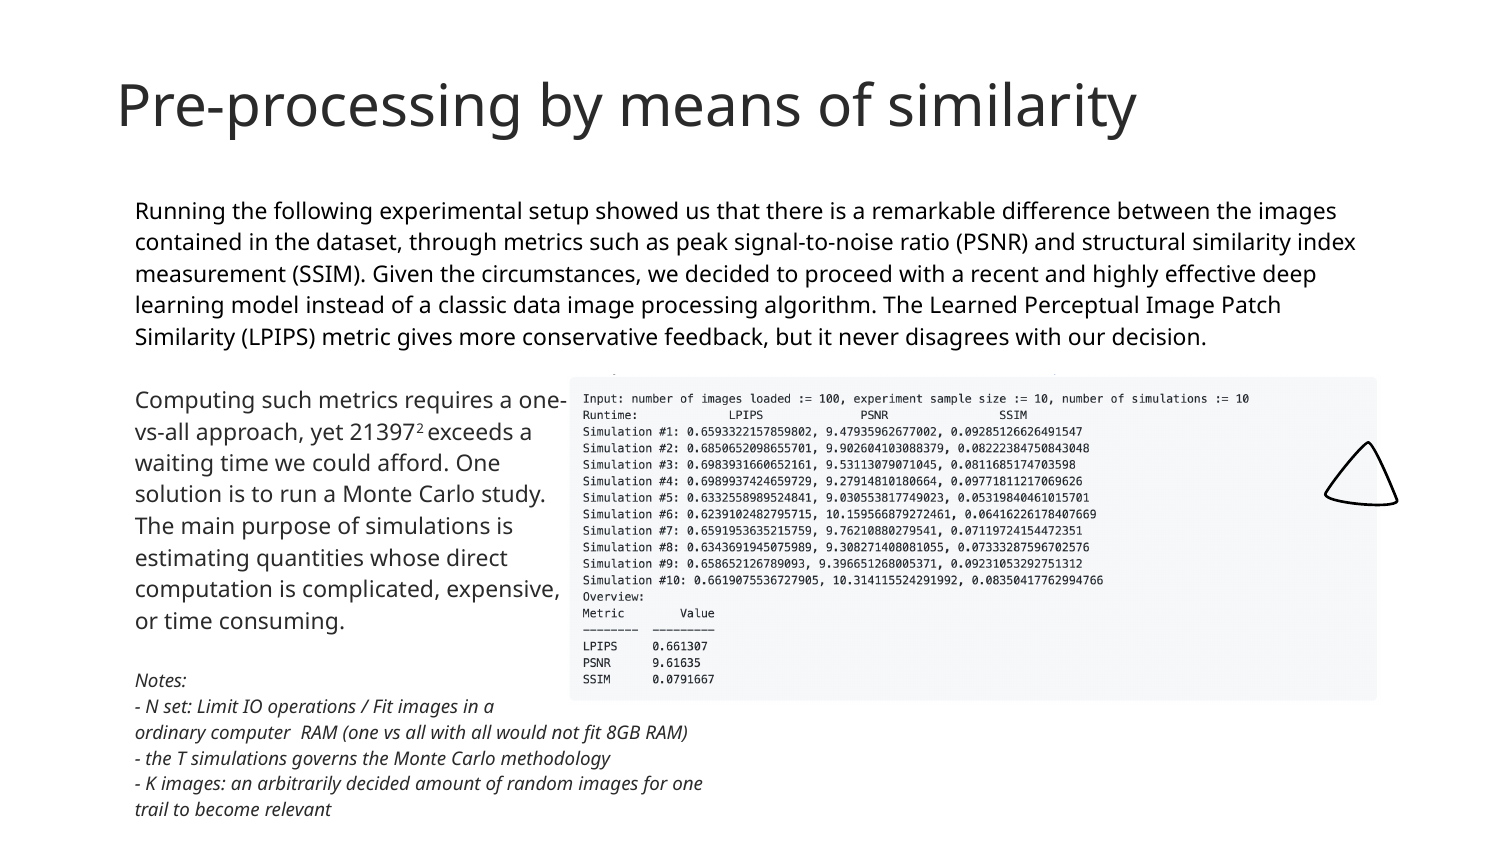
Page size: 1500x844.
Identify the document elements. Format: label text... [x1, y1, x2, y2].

text_box [1323, 441, 1399, 507]
picture [1328, 445, 1381, 503]
picture [567, 374, 1381, 705]
text_box Running the following experimental setup showed us that there is a remarkable difference between the images contained in the dataset, through metrics such as peak signal-to-noise ratio (PSNR) and structural similarity index measurement (SSIM). Given the circumstances, we decided to proceed with a recent and highly effective deep learning model instead of a classic data image processing algorithm. The Learned Perceptual Image Patch Similarity (LPIPS) metric gives more conservative feedback, but it never disagrees with our decision. Computing such metrics requires a one- vs-all approach, yet 213972 exceeds a waiting time we could afford. One solution is to run a Monte Carlo study. The main purpose of simulations is estimating quantities whose direct computation is complicated, expensive, or time consuming. Notes: - N set: Limit IO operations / Fit images in a ordinary computer RAM (one vs all with all would not fit 8GB RAM) - the T simulations governs the Monte Carlo methodology - K images: an arbitrarily decided amount of random images for one trail to become relevant [119, 177, 1381, 830]
text_box Pre-processing by means of similarity [101, 53, 1213, 178]
